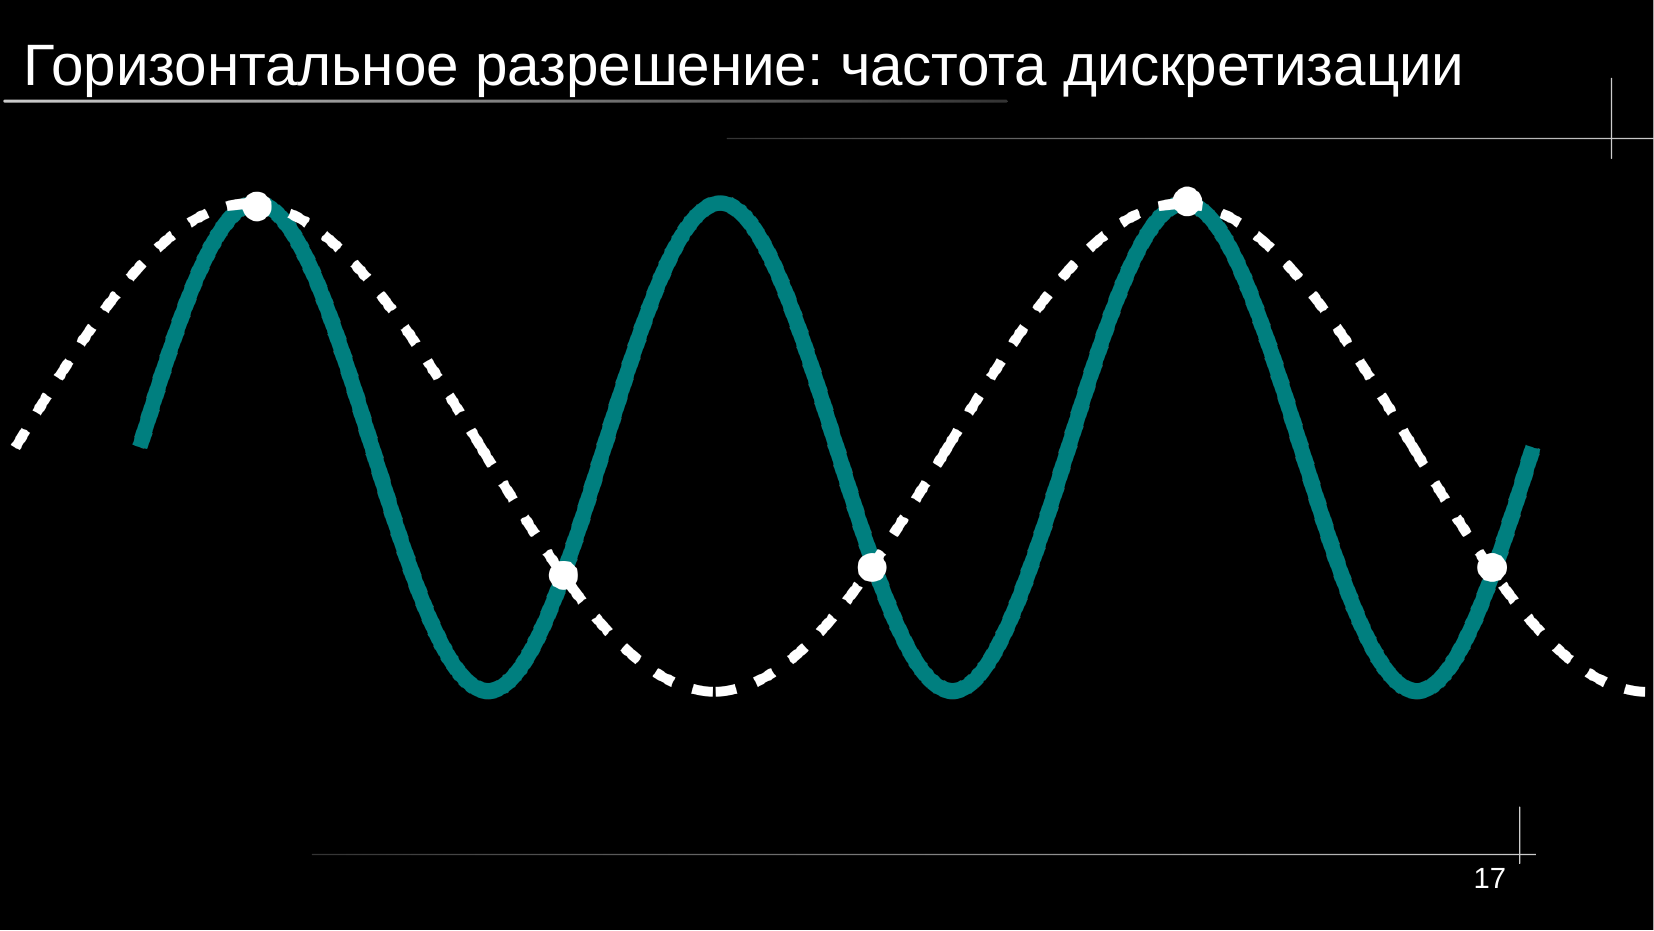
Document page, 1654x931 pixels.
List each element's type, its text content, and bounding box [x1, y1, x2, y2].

picture [3, 179, 1654, 706]
title Горизонтальное разрешение: частота дискретизации [23, 11, 1589, 119]
